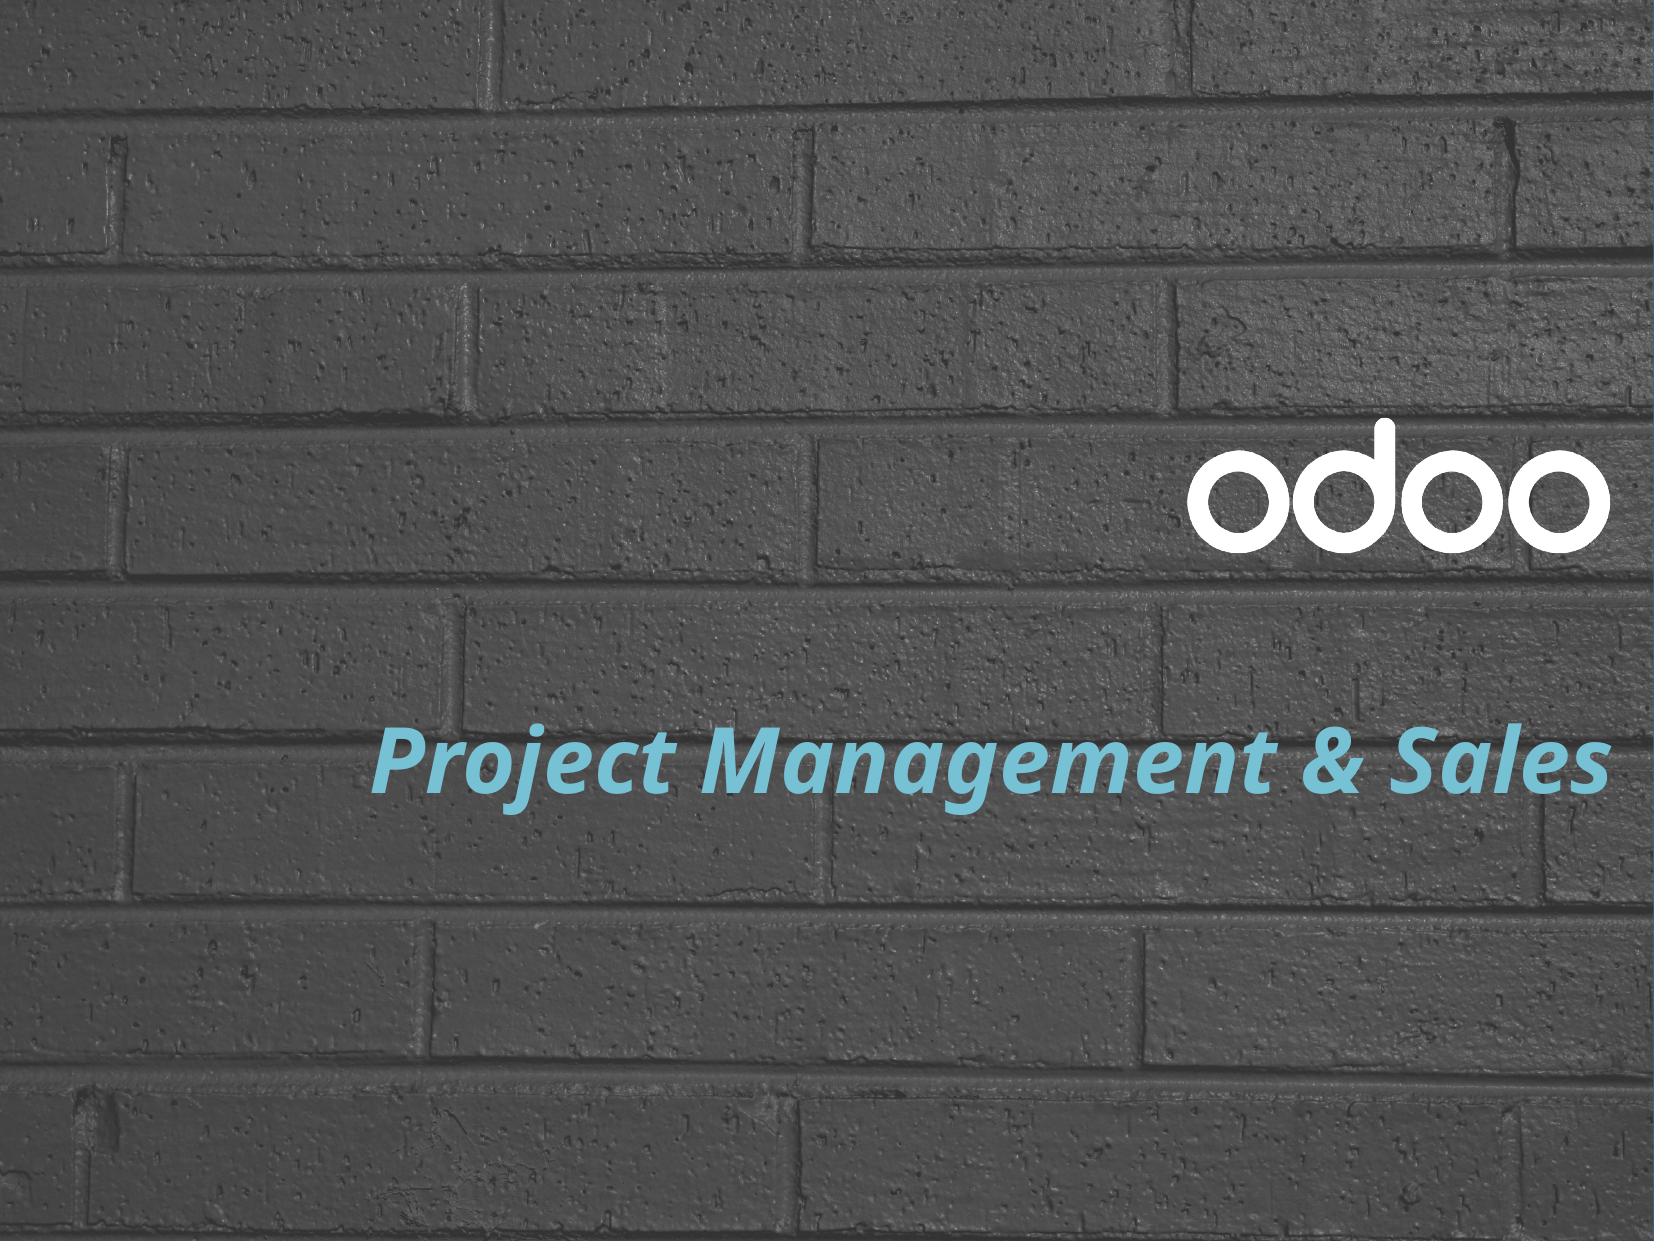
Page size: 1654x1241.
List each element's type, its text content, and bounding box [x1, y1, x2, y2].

text_box Project Management & Sales [0, 562, 1630, 904]
picture [0, 0, 1654, 1241]
